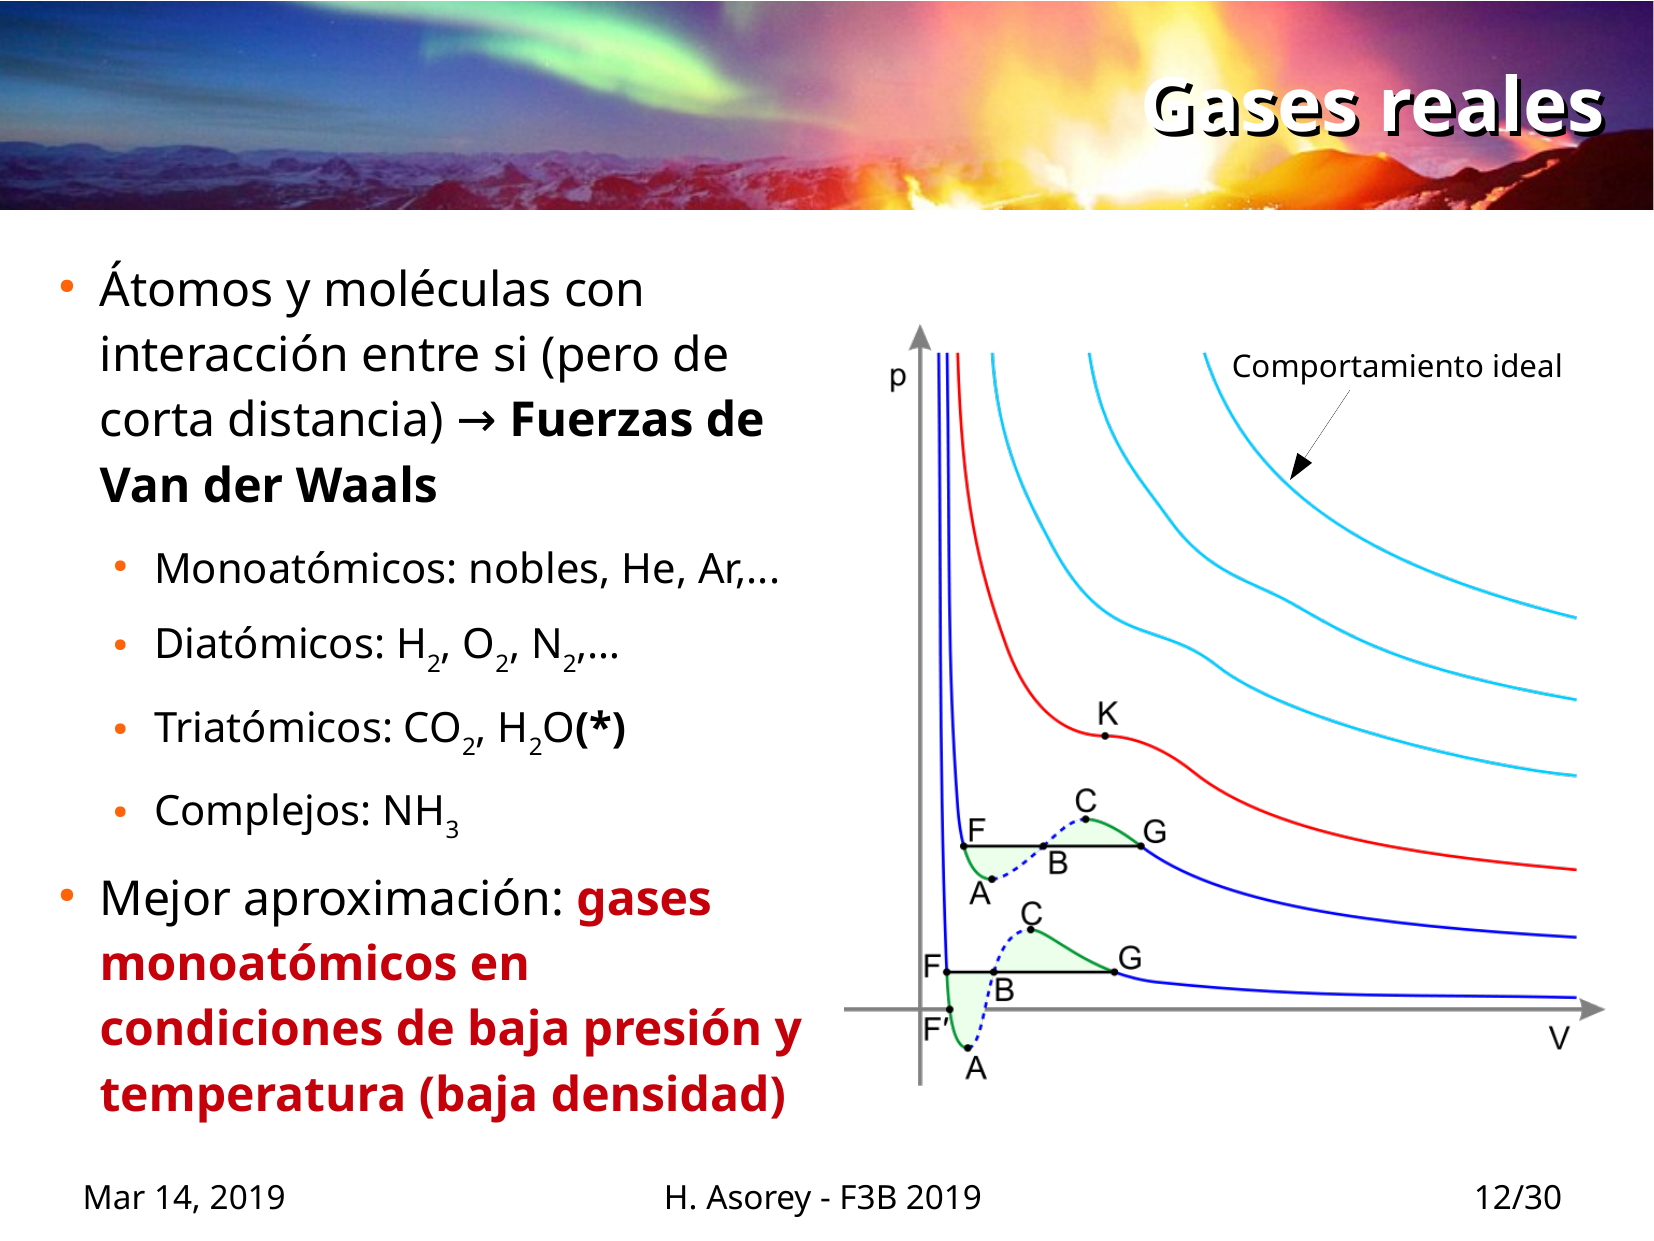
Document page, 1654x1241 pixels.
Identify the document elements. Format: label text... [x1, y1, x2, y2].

picture [844, 324, 1606, 1086]
text_box Comportamiento ideal [1217, 336, 1546, 391]
title Gases reales [45, 15, 1606, 191]
list Átomos y moléculas con interacción entre si (pero de corta distancia) → Fuerzas de Van der Waals Monoatómicos: nobles, He, Ar,... Diatómicos: H2, O2, N2,… Triatómicos: CO2, H2O(*) Complejos: NH3 Mejor aproximación: gases monoatómicos en condiciones de baja presión y temperatura (baja densidad) [45, 255, 807, 1156]
picture [0, 1, 1654, 210]
